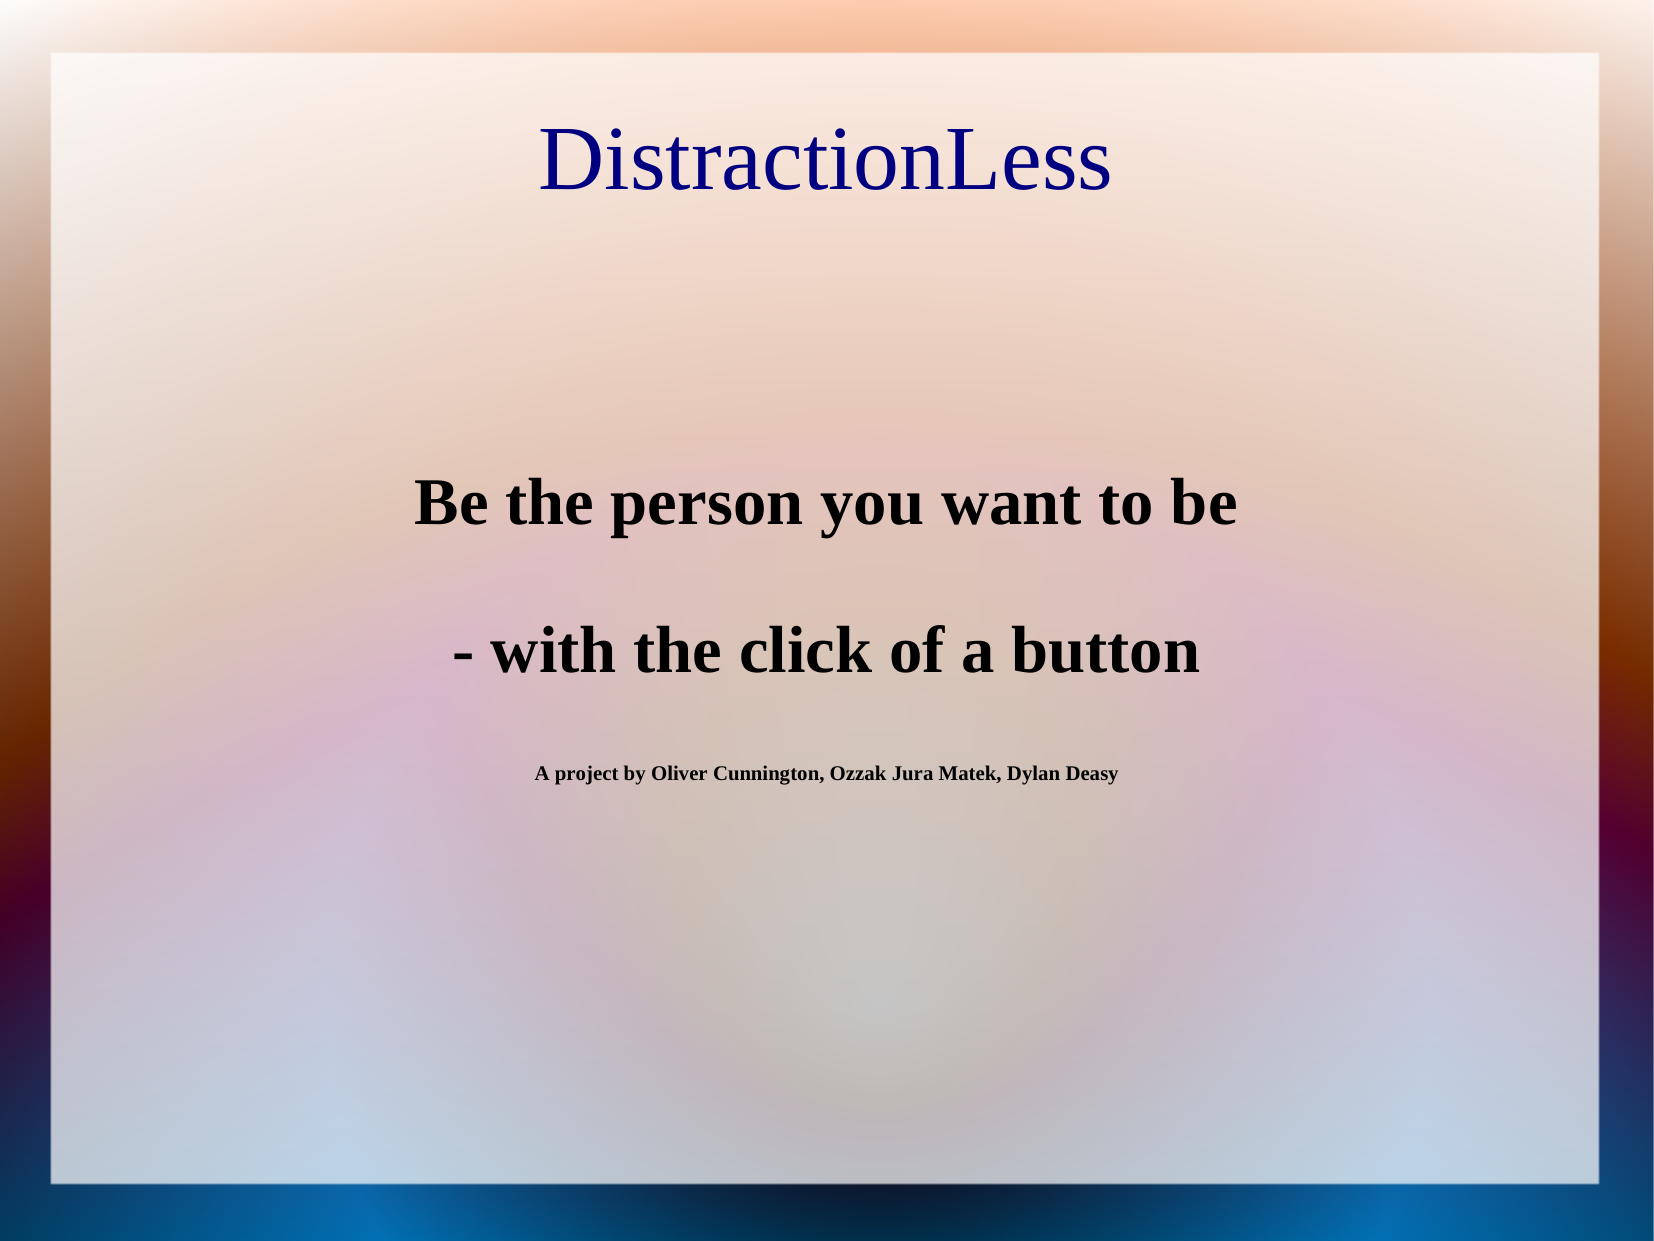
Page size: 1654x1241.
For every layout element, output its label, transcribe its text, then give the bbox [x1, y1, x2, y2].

title DistractionLess [82, 55, 1571, 263]
picture [0, 0, 1654, 1241]
subtitle Be the person you want to be - with the click of a button A project by Oliver Cunnington, Ozzak Jura Matek, Dylan Deasy [82, 290, 1571, 1034]
